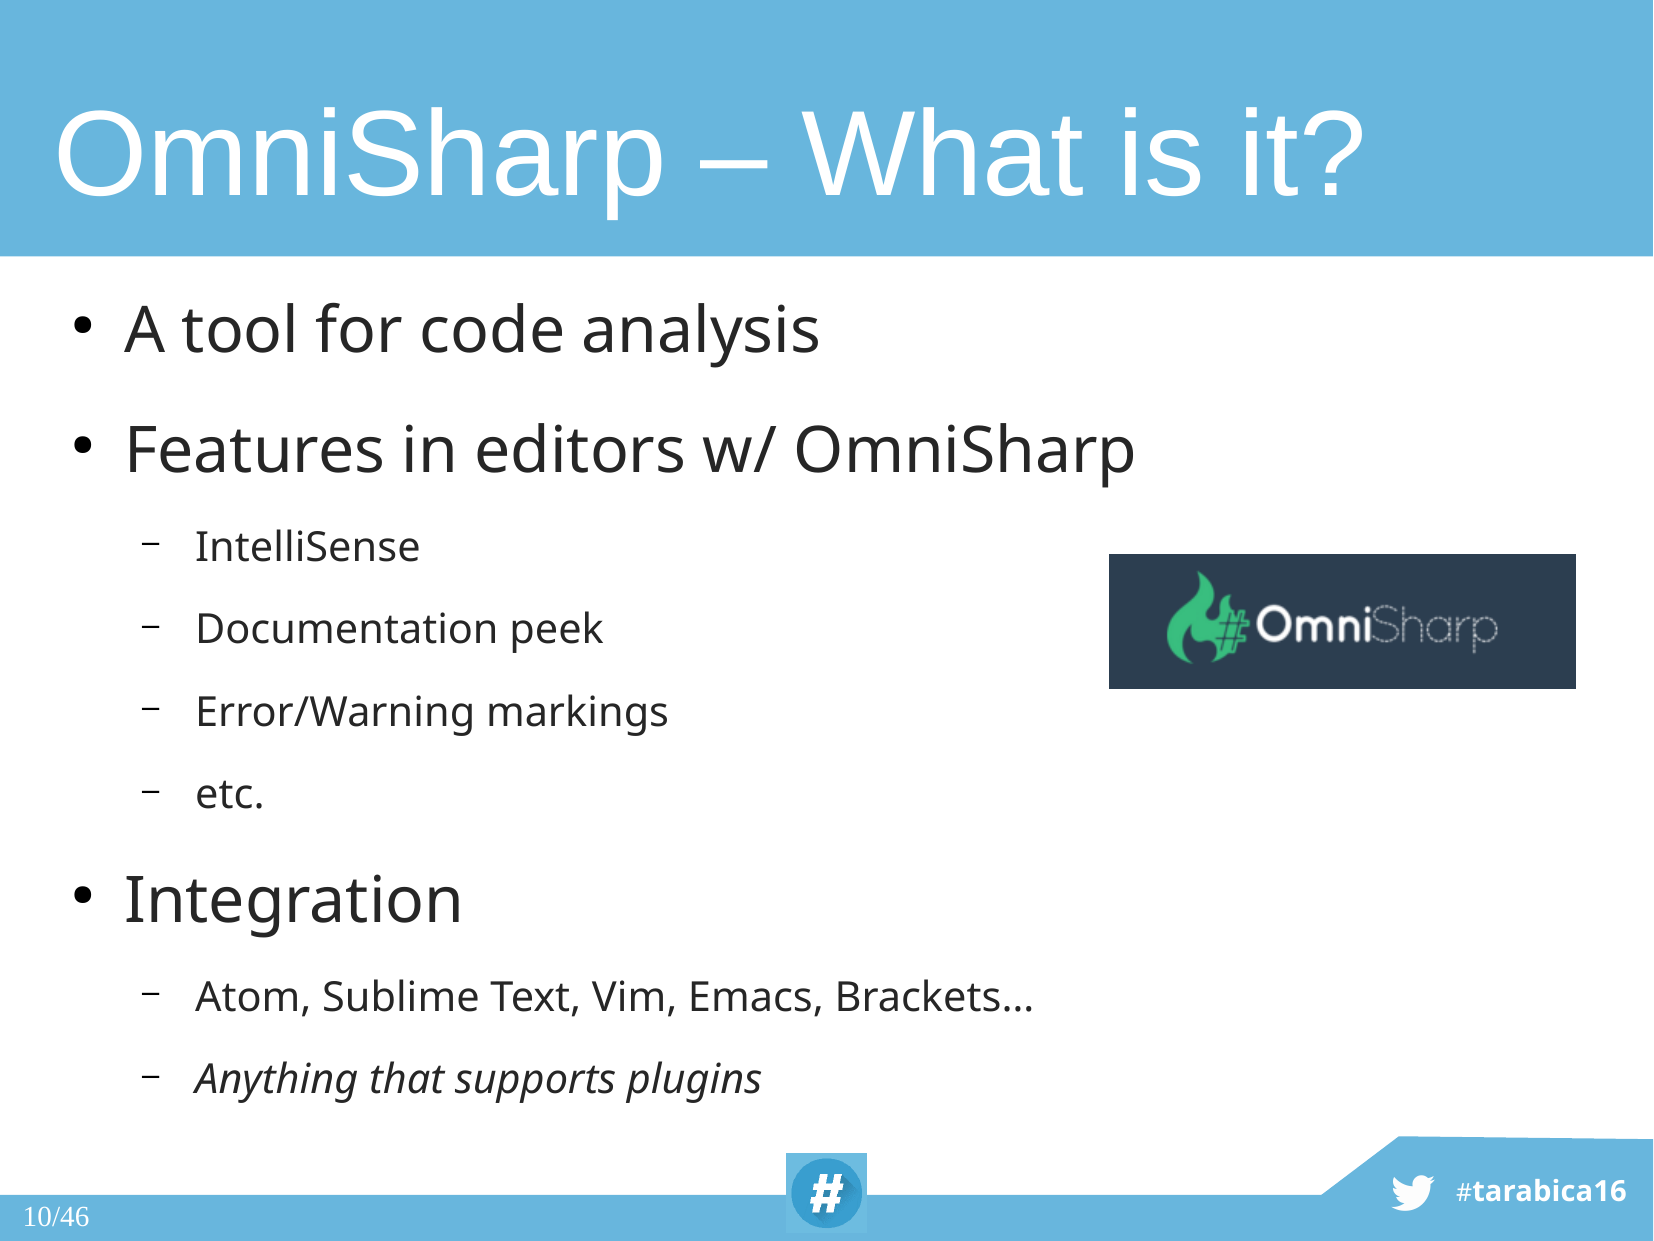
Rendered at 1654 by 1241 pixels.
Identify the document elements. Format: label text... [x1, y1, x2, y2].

title OmniSharp – What is it? [53, 49, 1600, 257]
picture [1378, 1158, 1448, 1228]
list A tool for code analysis Features in editors w/ OmniSharp IntelliSense Documentation peek Error/Warning markings etc. Integration Atom, Sublime Text, Vim, Emacs, Brackets… Anything that supports plugins [53, 283, 1632, 1108]
picture [1109, 554, 1576, 689]
picture [786, 1153, 867, 1233]
